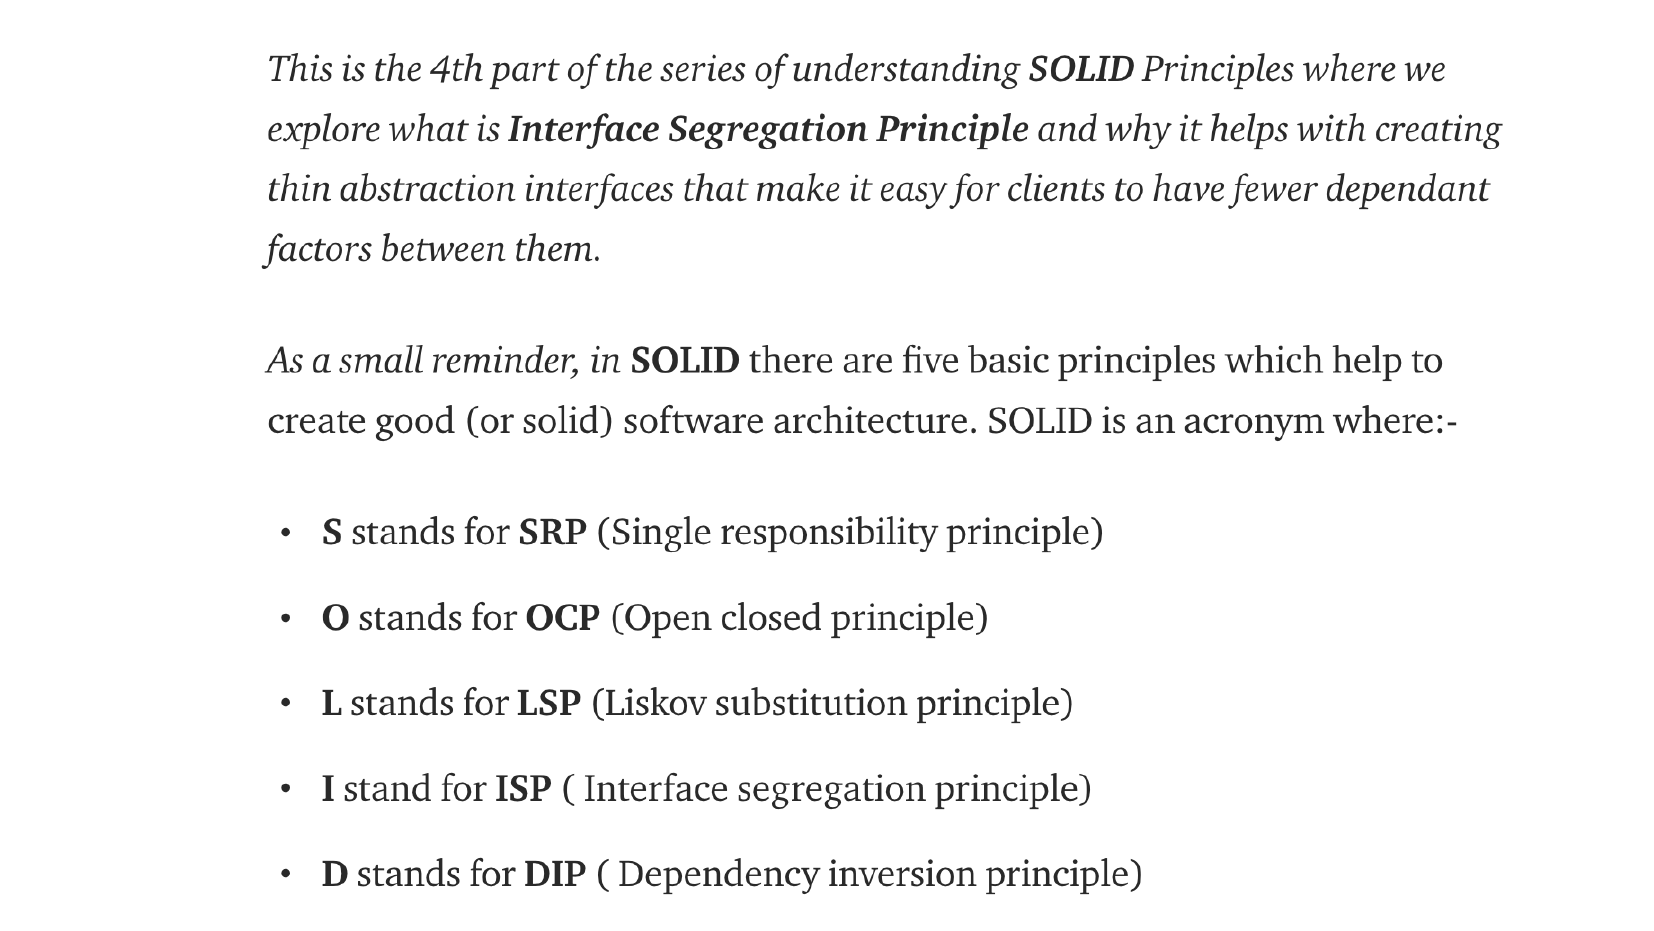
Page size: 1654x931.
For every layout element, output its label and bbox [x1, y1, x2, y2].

picture [100, 14, 1576, 931]
